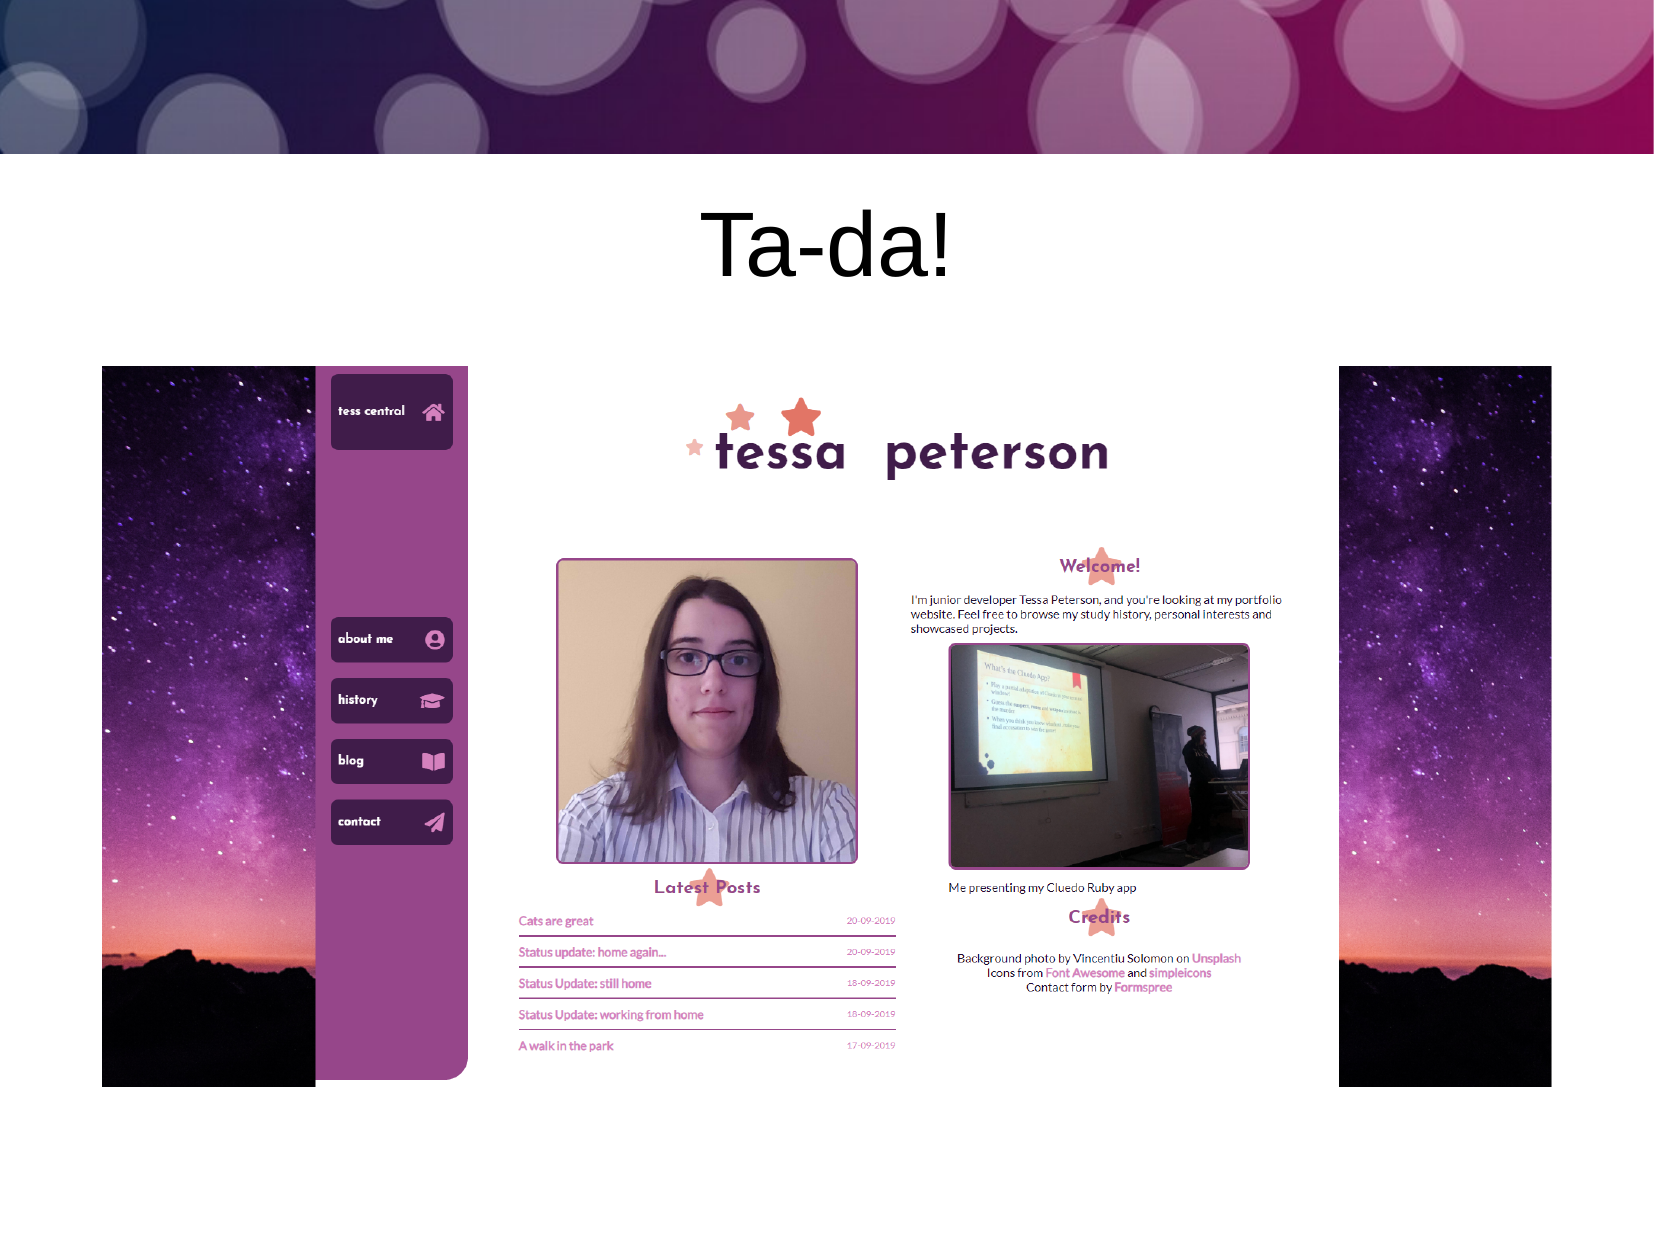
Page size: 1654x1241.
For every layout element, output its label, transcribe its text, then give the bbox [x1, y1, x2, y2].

picture [102, 366, 1552, 1087]
picture [0, 0, 1654, 154]
title Ta-da! [82, 159, 1571, 331]
